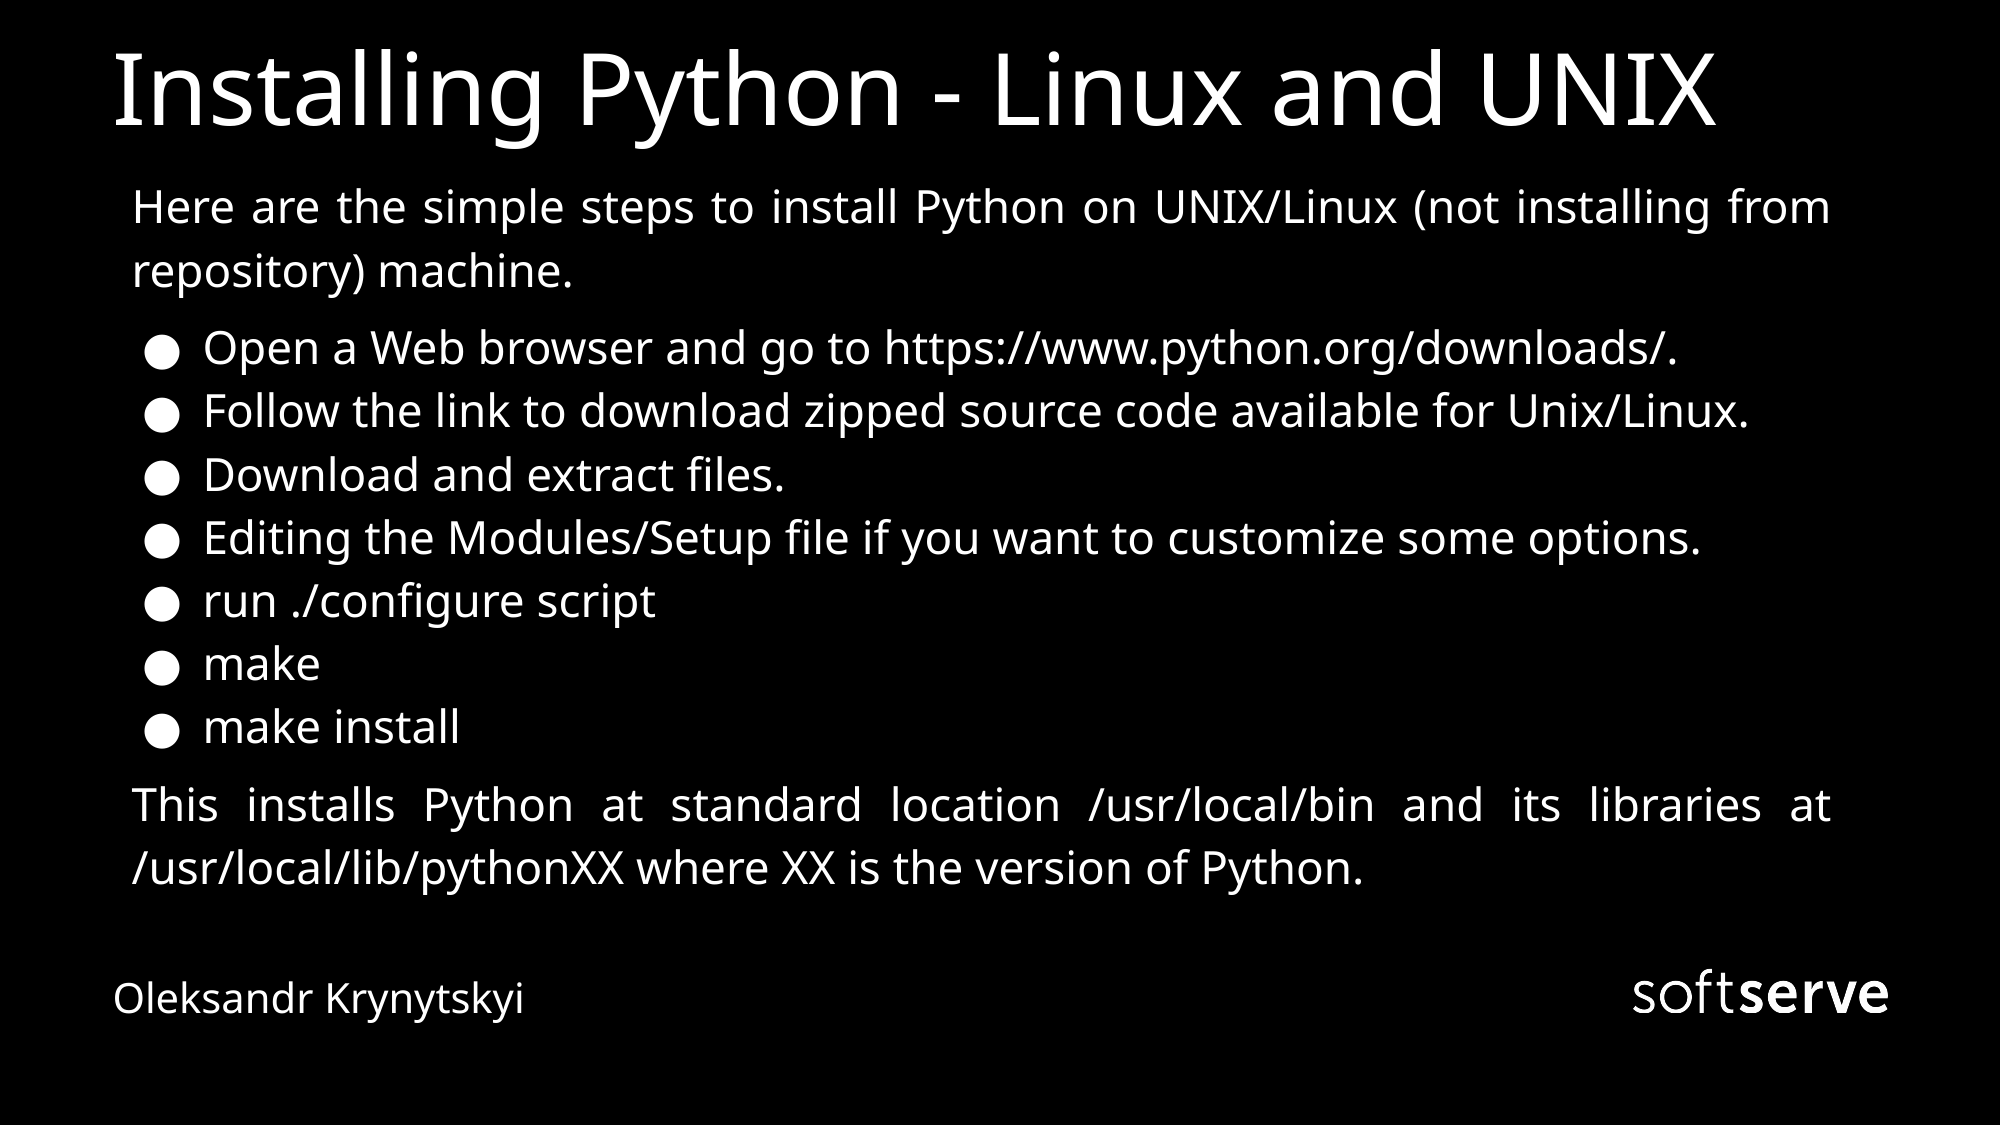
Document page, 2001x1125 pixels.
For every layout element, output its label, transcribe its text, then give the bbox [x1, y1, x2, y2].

text_box Here are the simple steps to install Python on UNIX/Linux (not installing from repository) machine. Open a Web browser and go to https://www.python.org/downloads/. Follow the link to download zipped source code available for Unix/Linux. Download and extract files. Editing the Modules/Setup file if you want to customize some options. run ./configure script make make install This installs Python at standard location /usr/local/bin and its libraries at /usr/local/lib/pythonXX where XX is the version of Python. [112, 154, 1888, 900]
list Oleksandr Krynytskyi [112, 970, 682, 1019]
picture [1633, 968, 1888, 1013]
title Installing Python - Linux and UNIX [112, 33, 1888, 154]
